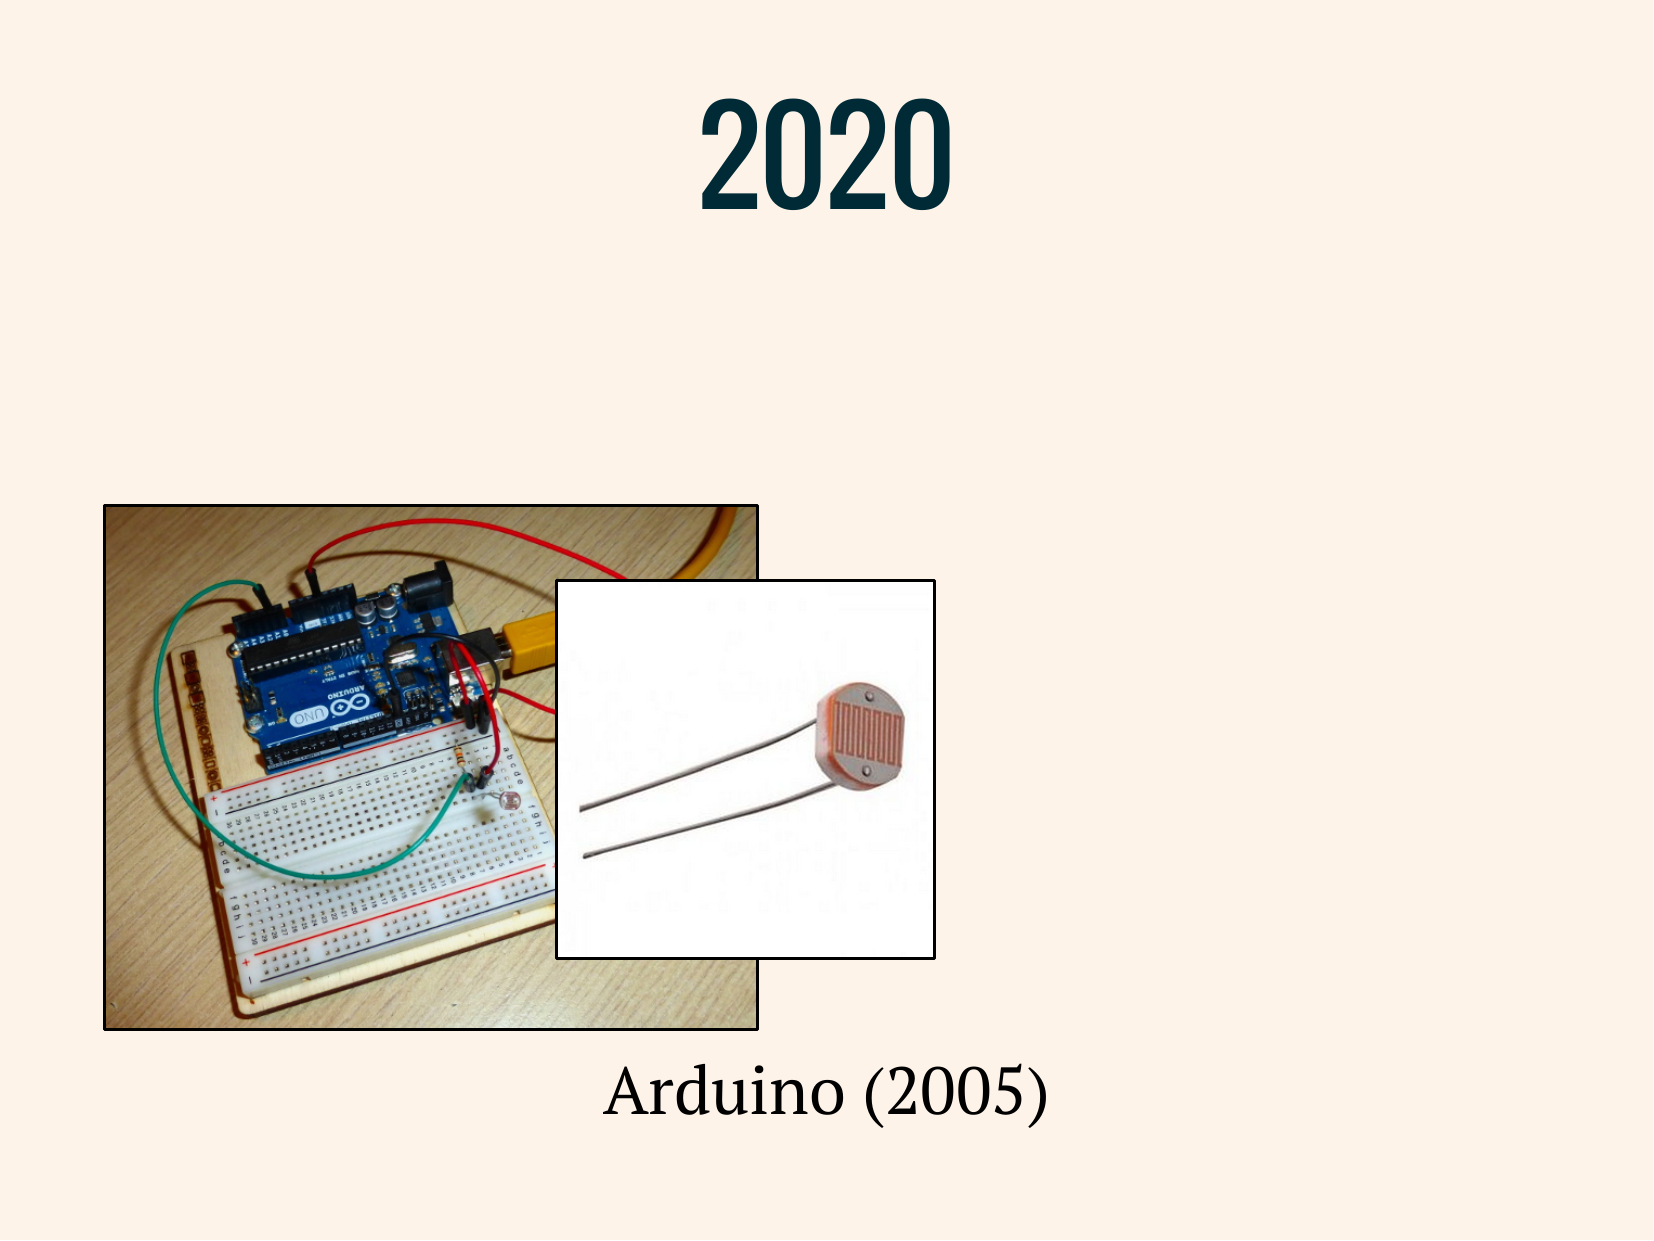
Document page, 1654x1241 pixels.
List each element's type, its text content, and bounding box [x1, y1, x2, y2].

picture [106, 506, 756, 1028]
picture [558, 581, 934, 957]
text_box Arduino (2005) [82, 1027, 1572, 1152]
title 2020 [82, 49, 1571, 257]
